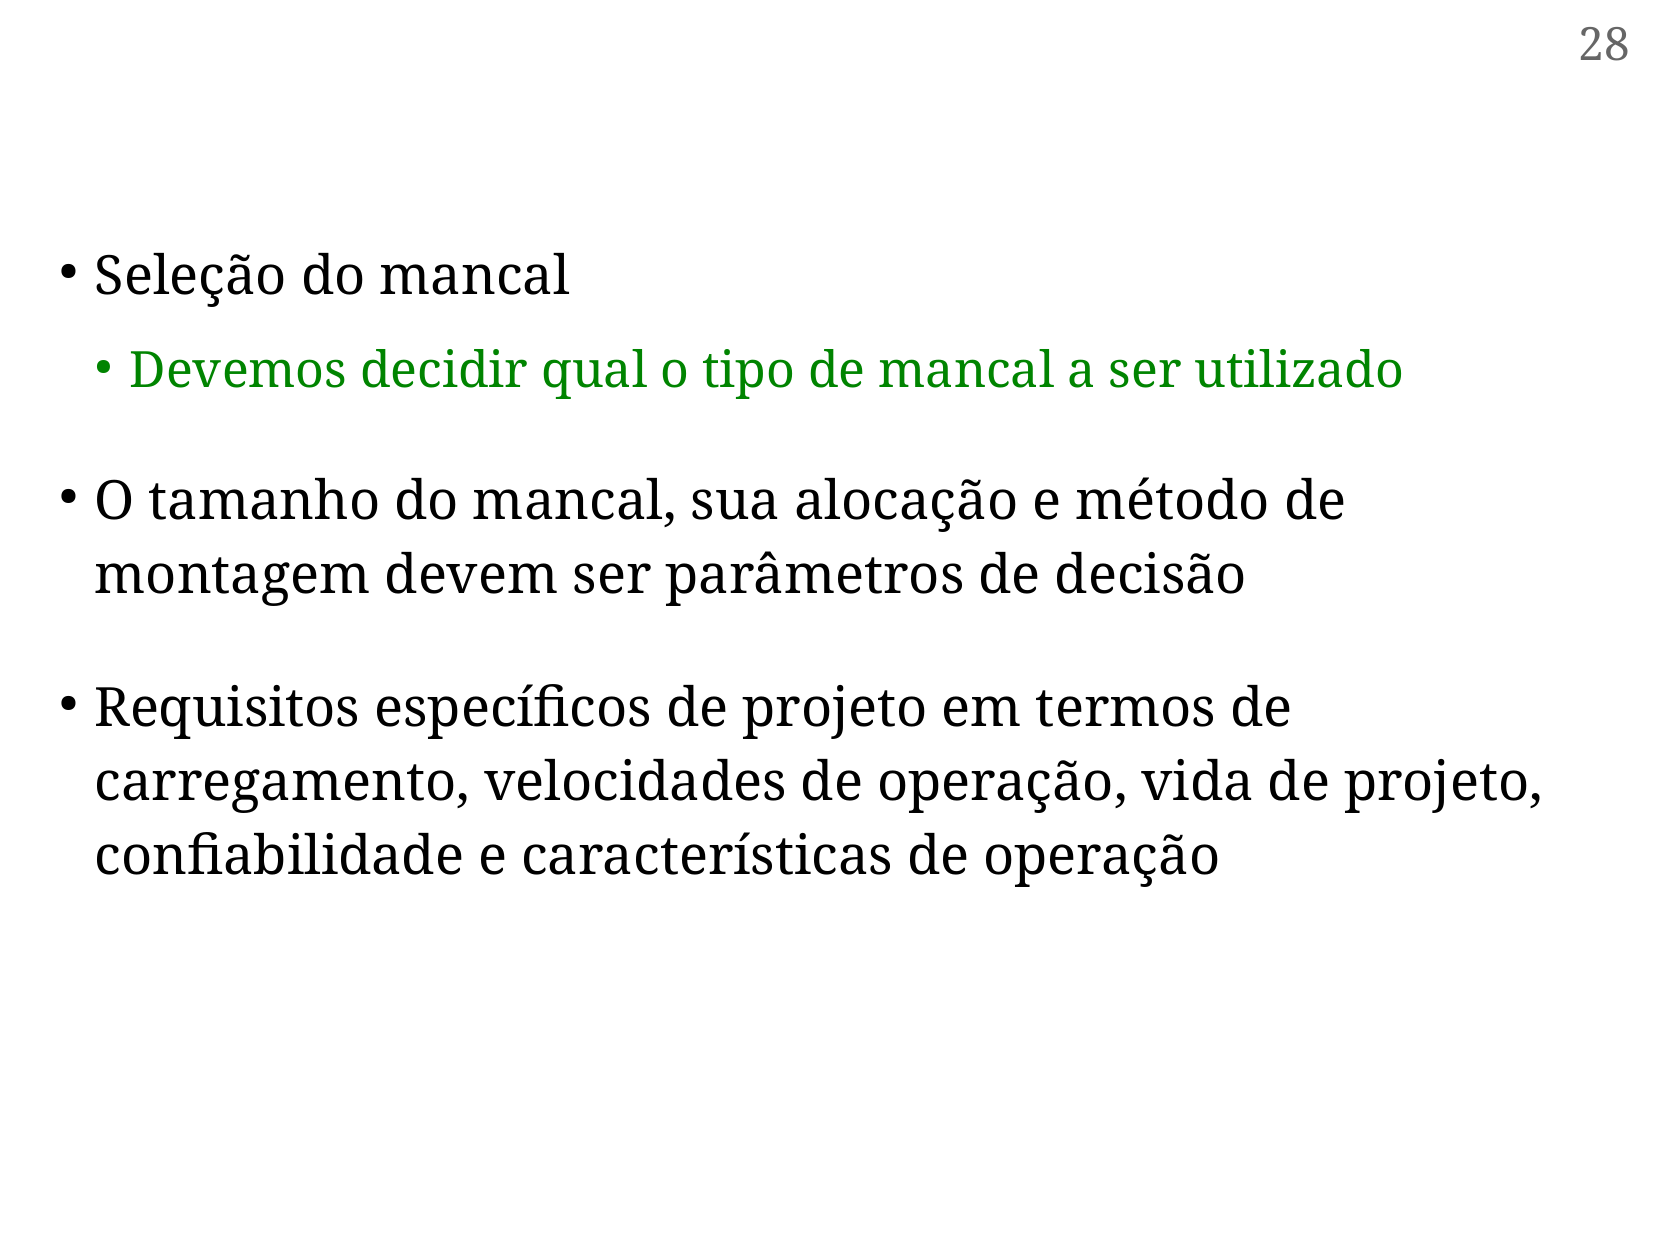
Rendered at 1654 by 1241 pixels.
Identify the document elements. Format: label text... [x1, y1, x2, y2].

list Seleção do mancal Devemos decidir qual o tipo de mancal a ser utilizado O tamanho do mancal, sua alocação e método de montagem devem ser parâmetros de decisão Requisitos específicos de projeto em termos de carregamento, velocidades de operação, vida de projeto, confiabilidade e características de operação [59, 236, 1595, 1211]
